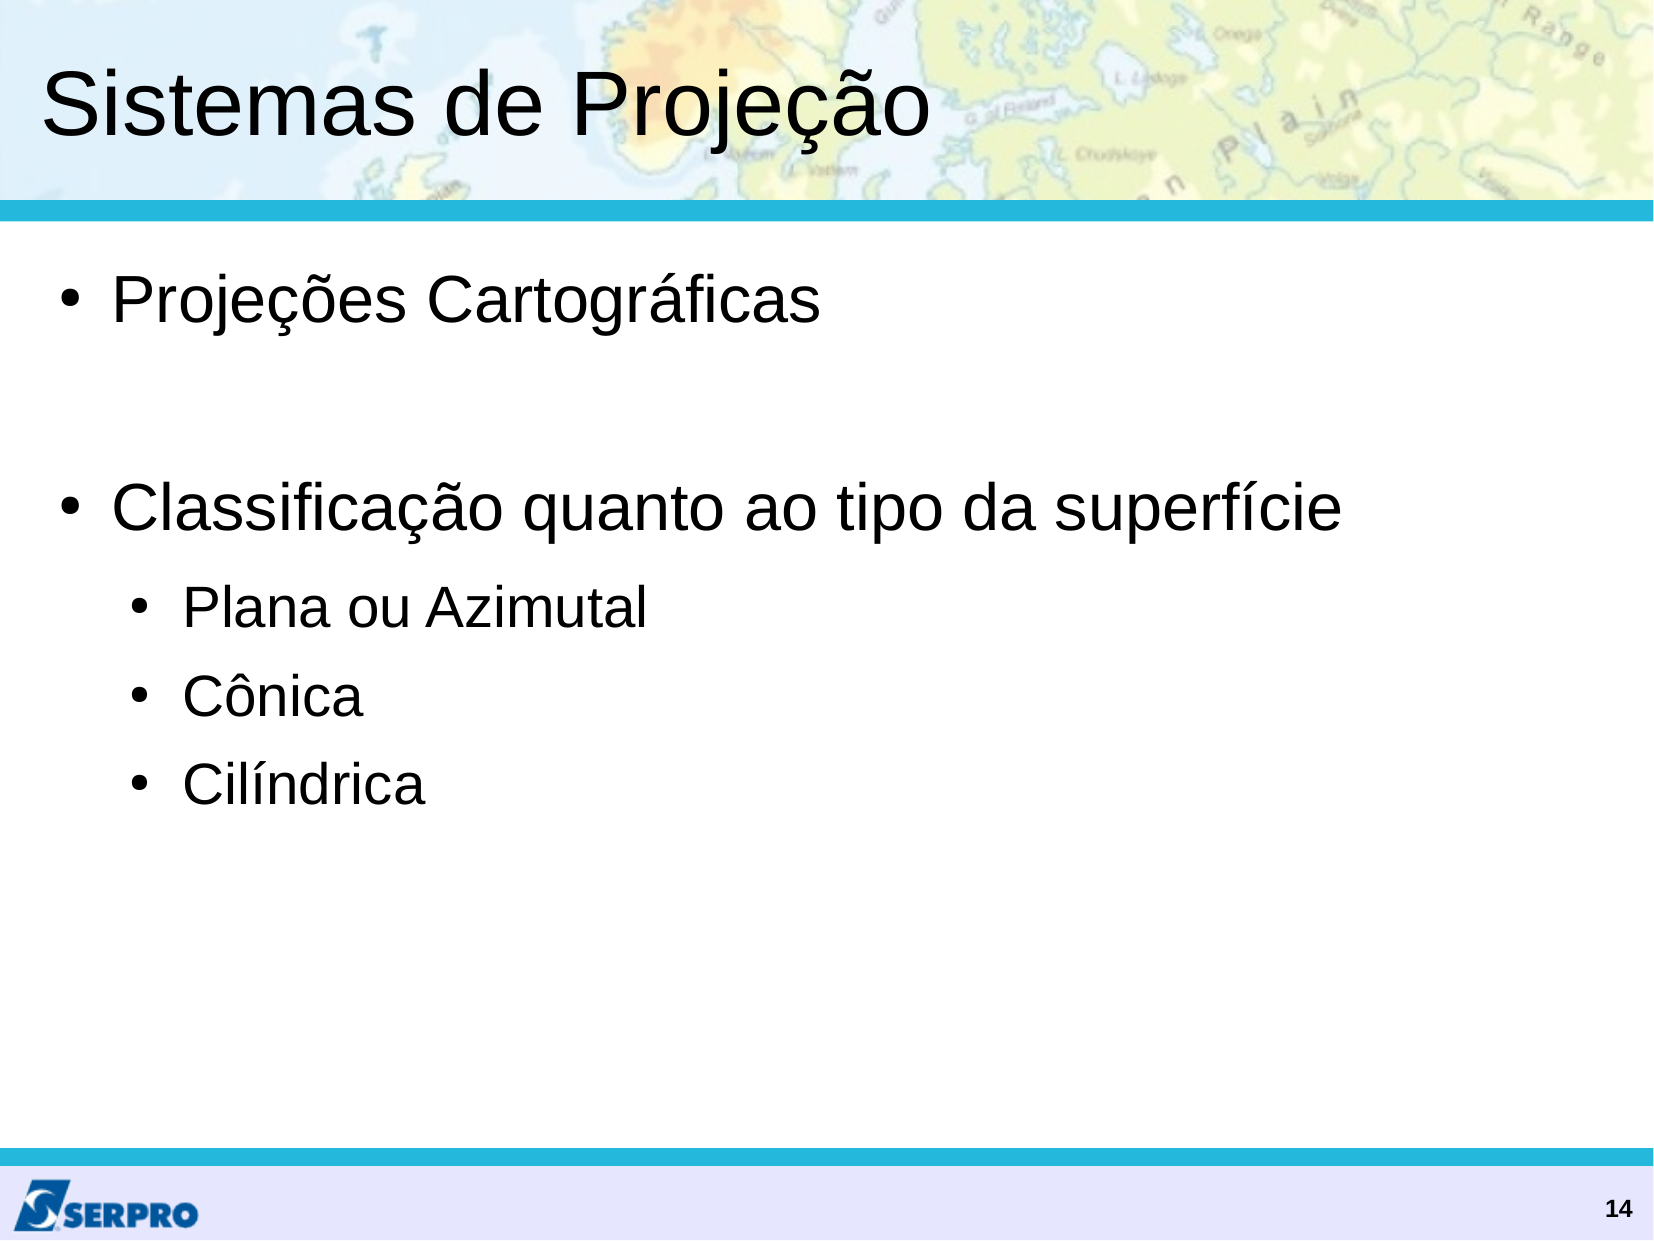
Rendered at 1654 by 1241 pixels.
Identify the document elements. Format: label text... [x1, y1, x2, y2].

list Projeções Cartográficas Classificação quanto ao tipo da superfície Plana ou Azimutal Cônica Cilíndrica [40, 261, 1616, 1081]
title Sistemas de Projeção [40, 49, 1614, 159]
picture [10, 1177, 201, 1235]
